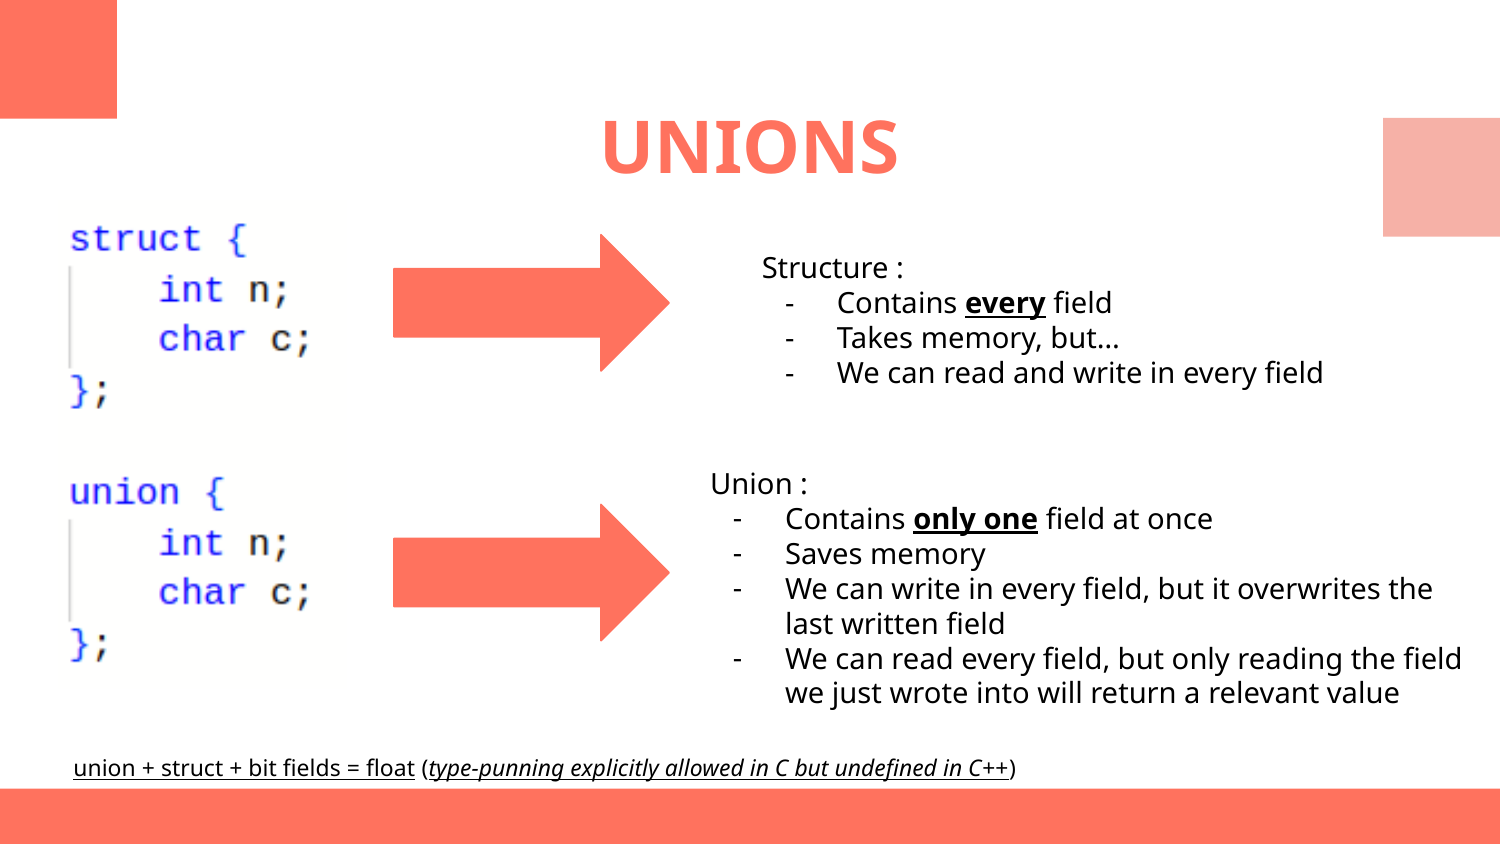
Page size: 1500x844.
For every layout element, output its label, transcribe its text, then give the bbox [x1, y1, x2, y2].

text_box Structure : Contains every field Takes memory, but… We can read and write in every field [746, 234, 1478, 405]
text_box Union : Contains only one field at once Saves memory We can write in every field, but it overwrites the last written field We can read every field, but only reading the field we just wrote into will return a relevant value [695, 450, 1492, 749]
picture [58, 200, 347, 689]
text_box [394, 234, 670, 371]
text_box union + struct + bit fields = float (type-punning explicitly allowed in C but undefined in C++) [58, 738, 1264, 782]
text_box [394, 504, 670, 641]
title UNIONS [0, 107, 1500, 181]
